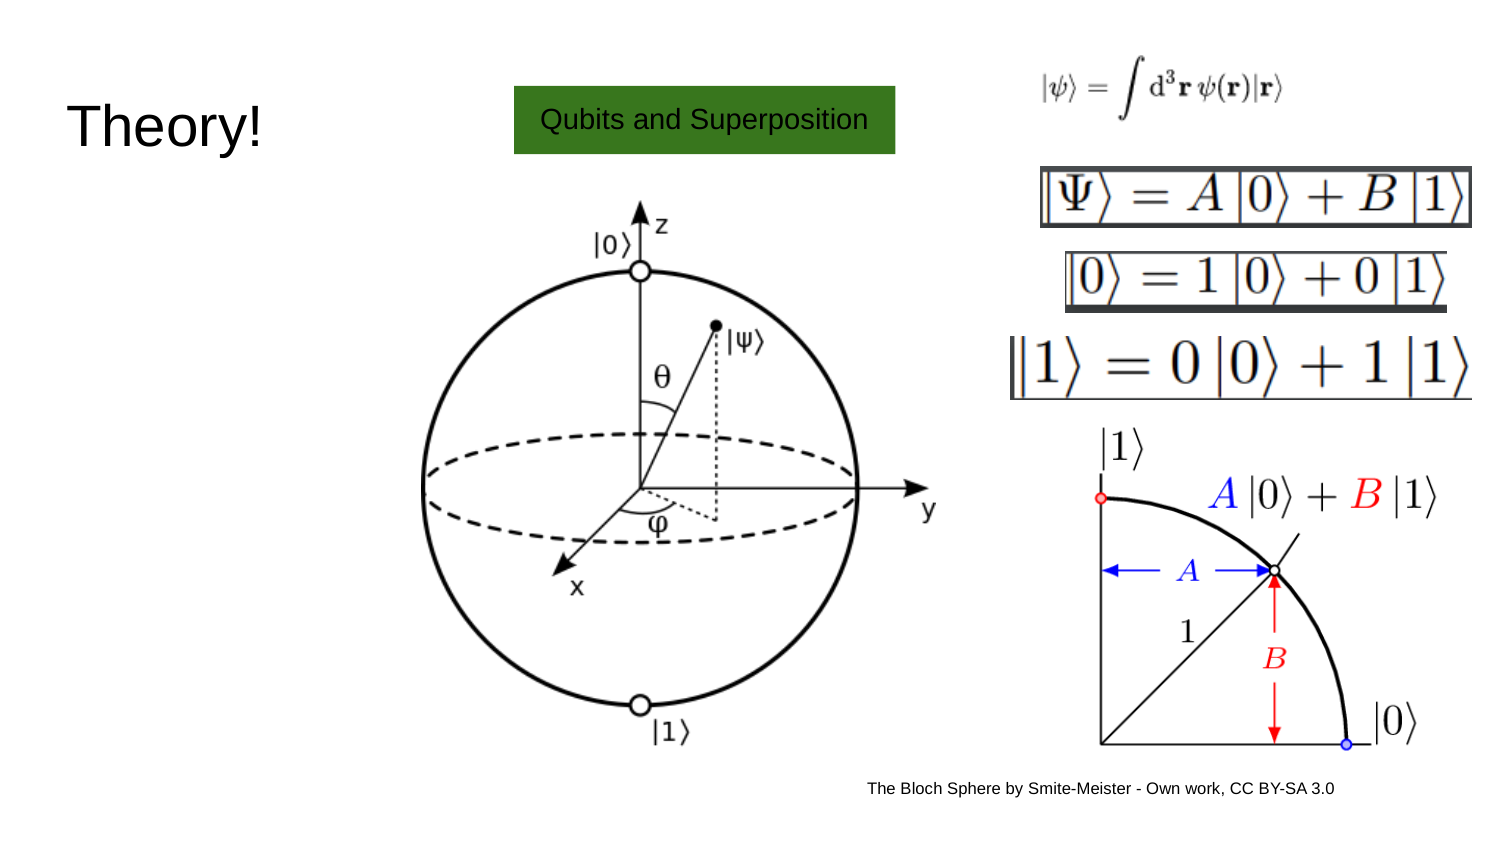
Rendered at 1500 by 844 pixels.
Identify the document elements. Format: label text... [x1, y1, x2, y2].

picture [1010, 336, 1472, 400]
picture [421, 200, 936, 747]
picture [1065, 251, 1447, 313]
picture [1040, 54, 1286, 125]
text_box Qubits and Superposition [514, 85, 896, 155]
picture [1040, 166, 1472, 228]
picture [1083, 413, 1455, 759]
title Theory! [51, 72, 1449, 167]
text_box The Bloch Sphere by Smite-Meister - Own work, CC BY-SA 3.0 [852, 762, 1494, 822]
